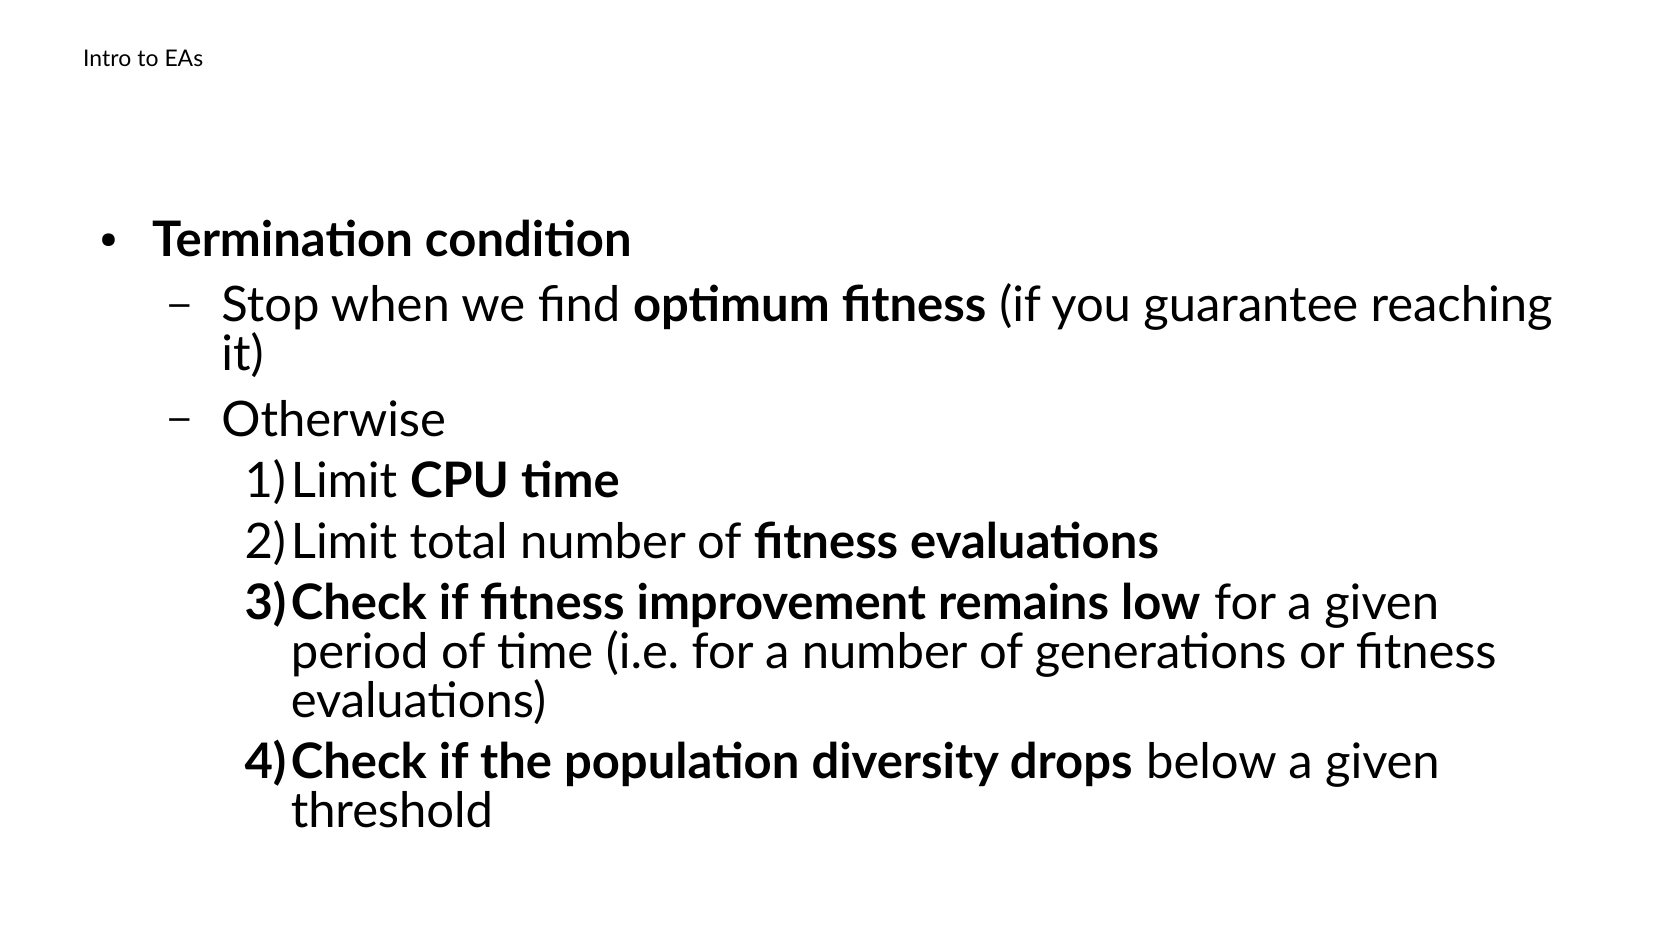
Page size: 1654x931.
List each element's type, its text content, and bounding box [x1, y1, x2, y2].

title Intro to EAs [83, 0, 1571, 119]
list Termination condition Stop when we find optimum fitness (if you guarantee reaching it) Otherwise Limit CPU time Limit total number of fitness evaluations Check if fitness improvement remains low for a given period of time (i.e. for a number of generations or fitness evaluations) Check if the population diversity drops below a given threshold [82, 217, 1571, 839]
